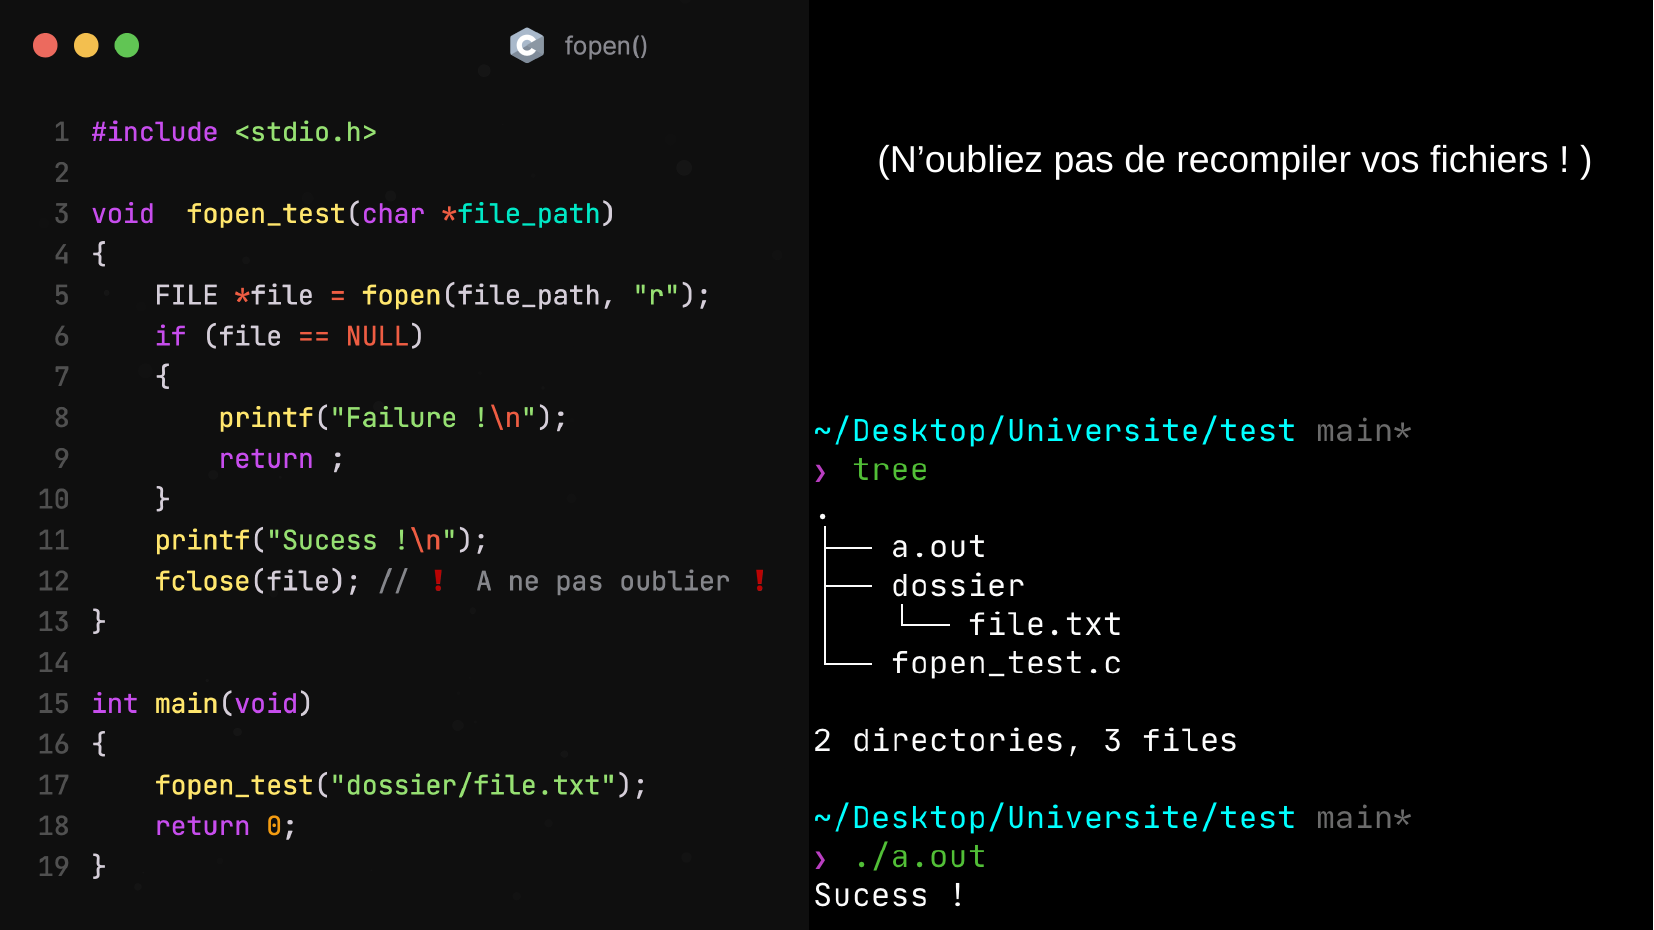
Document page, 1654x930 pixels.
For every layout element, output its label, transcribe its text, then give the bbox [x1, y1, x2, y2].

text_box (N’oubliez pas de recompiler vos fichiers ! ) [862, 130, 1613, 188]
picture [0, 0, 1557, 930]
